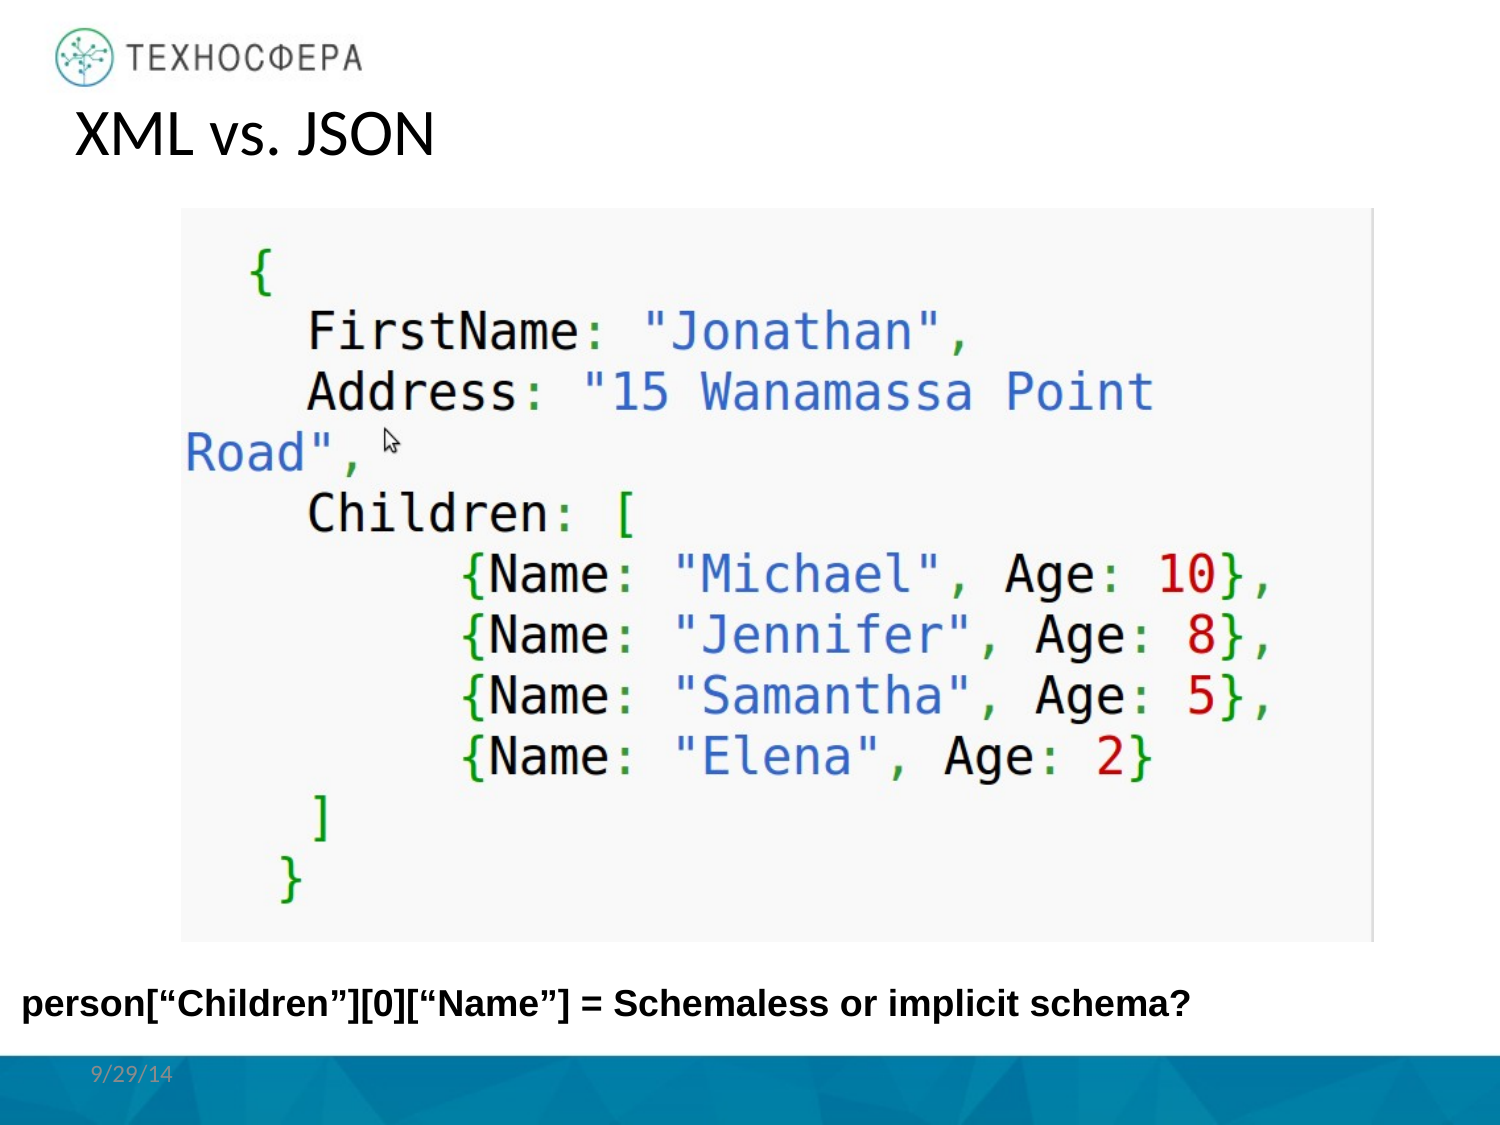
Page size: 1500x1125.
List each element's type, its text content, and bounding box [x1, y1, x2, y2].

picture [0, 0, 1500, 1057]
title XML vs. JSON [75, 45, 1425, 233]
text_box person[“Children”][0][“Name”] = Schemaless or implicit schema? [6, 975, 1469, 1033]
